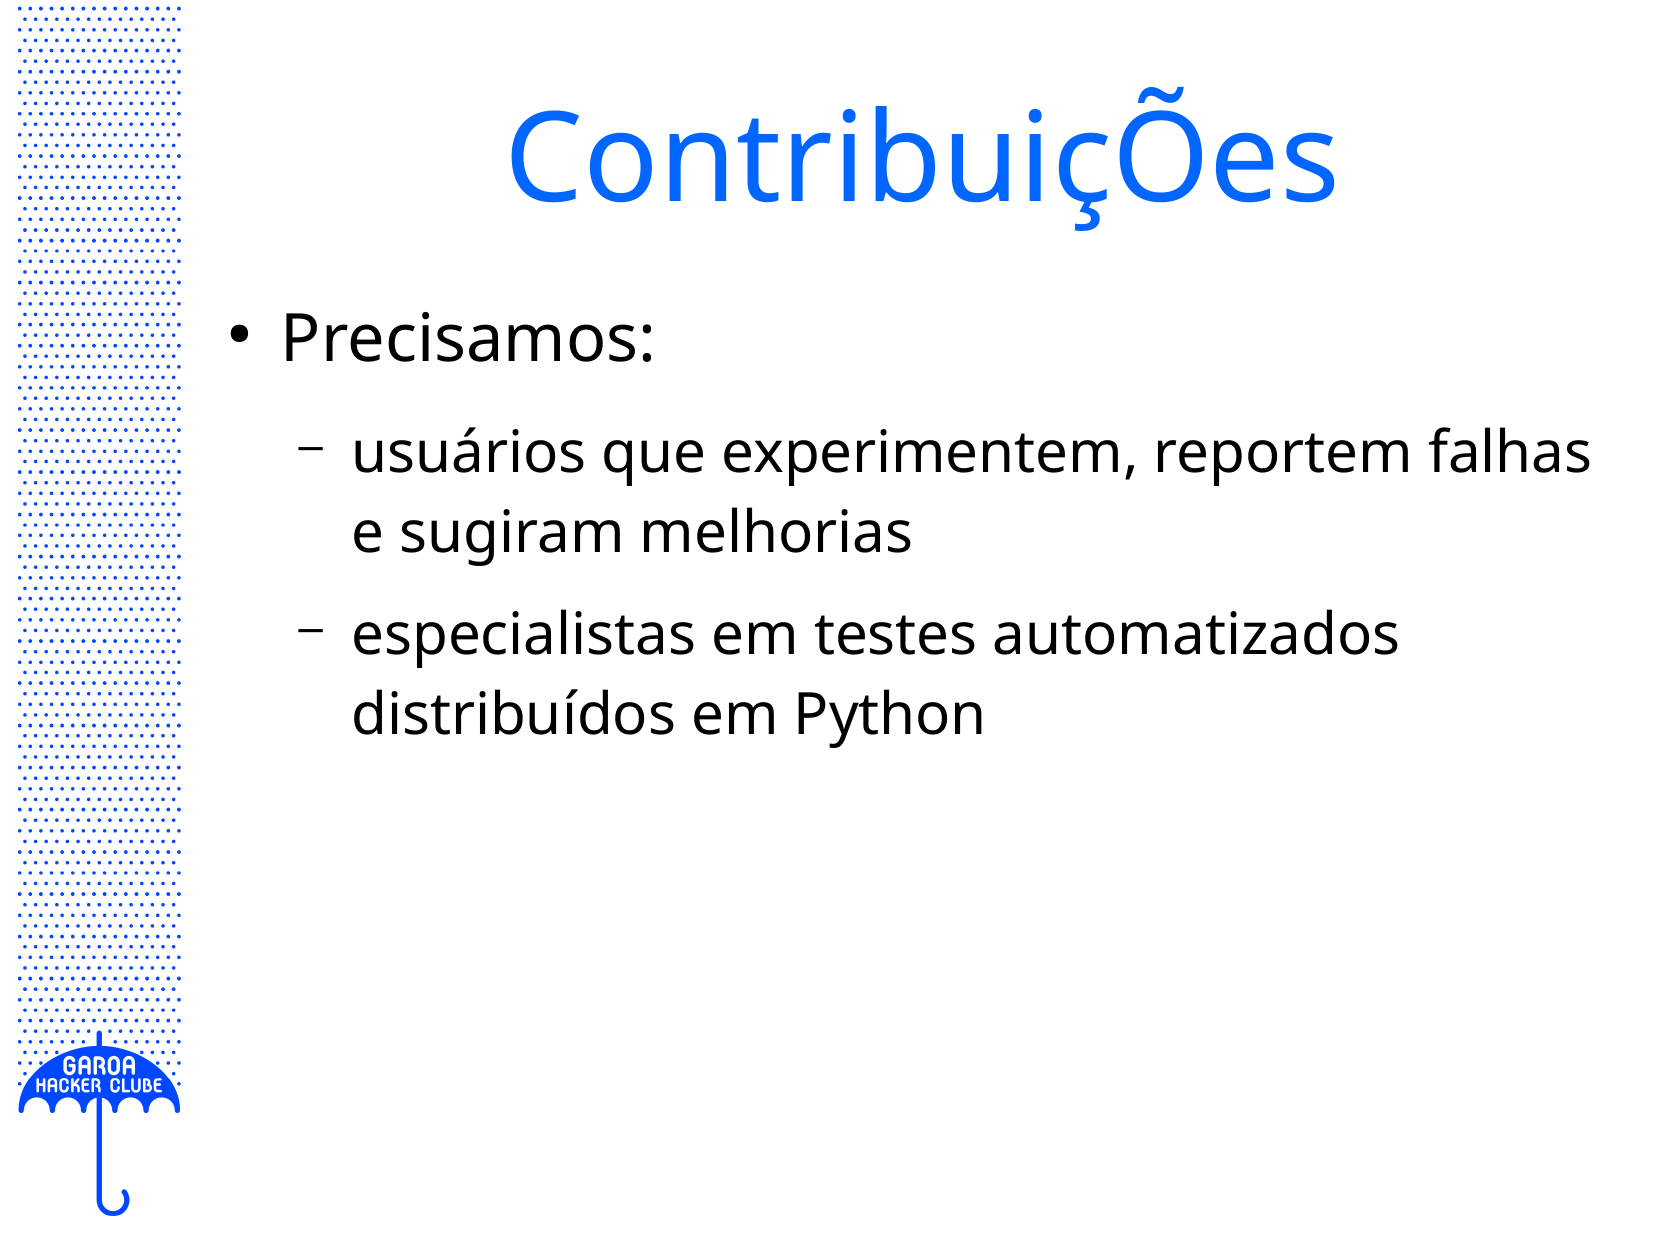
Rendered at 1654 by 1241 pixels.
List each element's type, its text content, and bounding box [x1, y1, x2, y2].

picture [17, 0, 181, 1216]
list Precisamos: usuários que experimentem, reportem falhas e sugiram melhorias especialistas em testes automatizados distribuídos em Python [210, 290, 1636, 1156]
title ContribuiçÕes [210, 49, 1636, 257]
